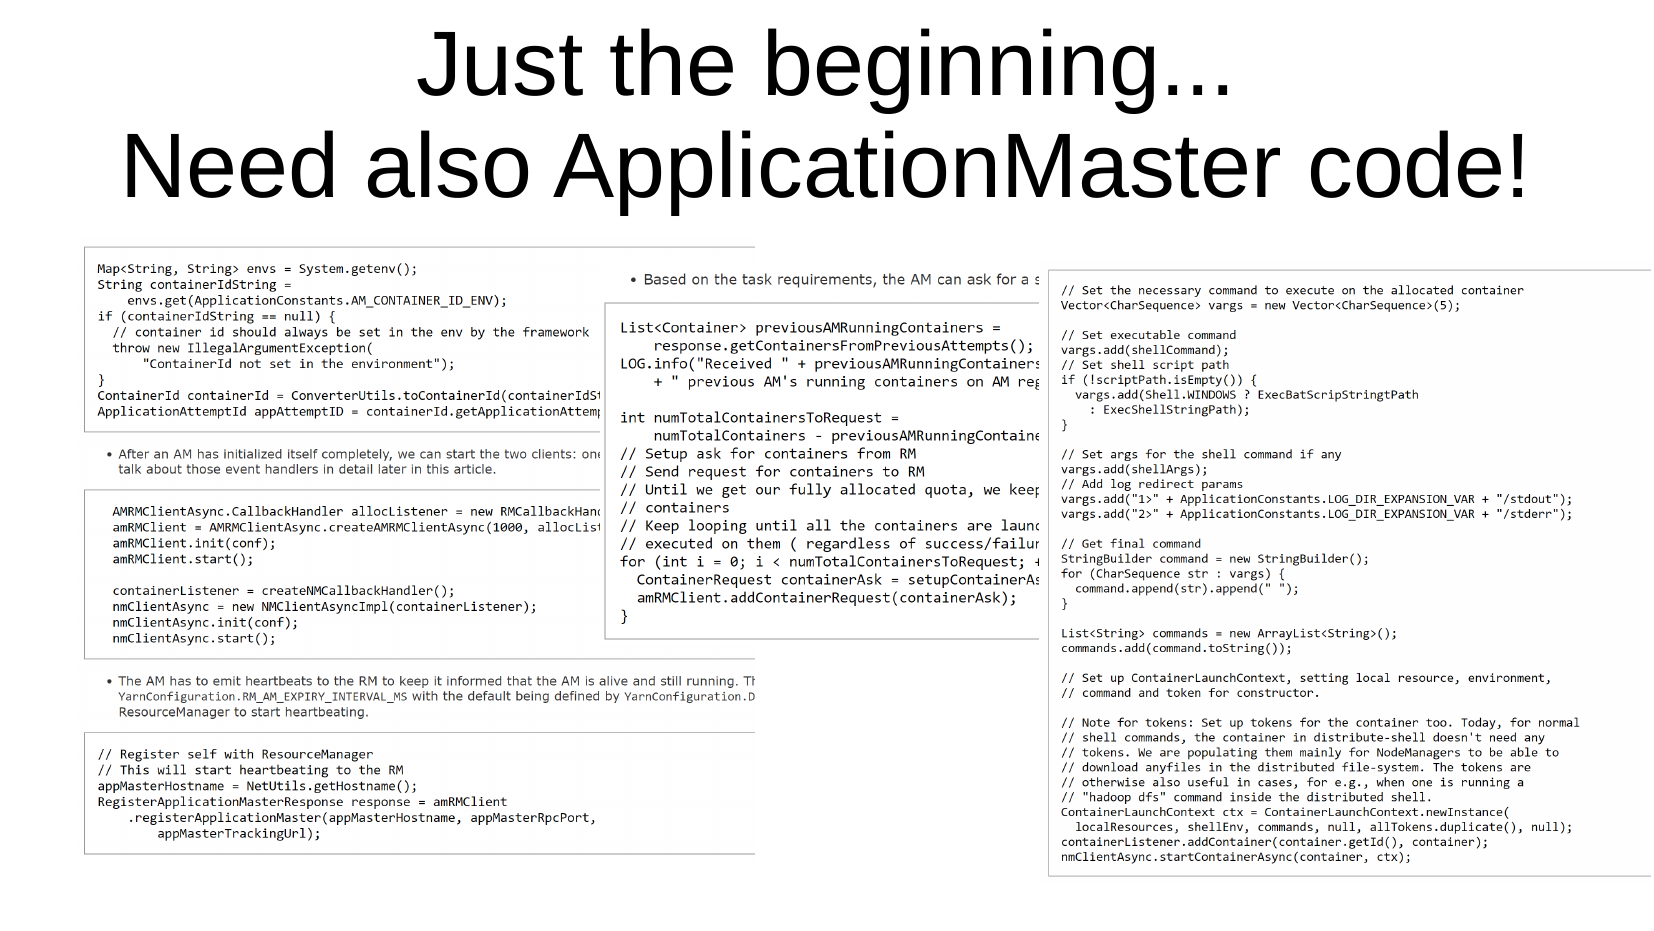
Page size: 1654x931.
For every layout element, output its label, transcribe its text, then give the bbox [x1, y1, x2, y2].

title Just the beginning... Need also ApplicationMaster code! [82, 12, 1571, 218]
picture [75, 234, 1651, 883]
